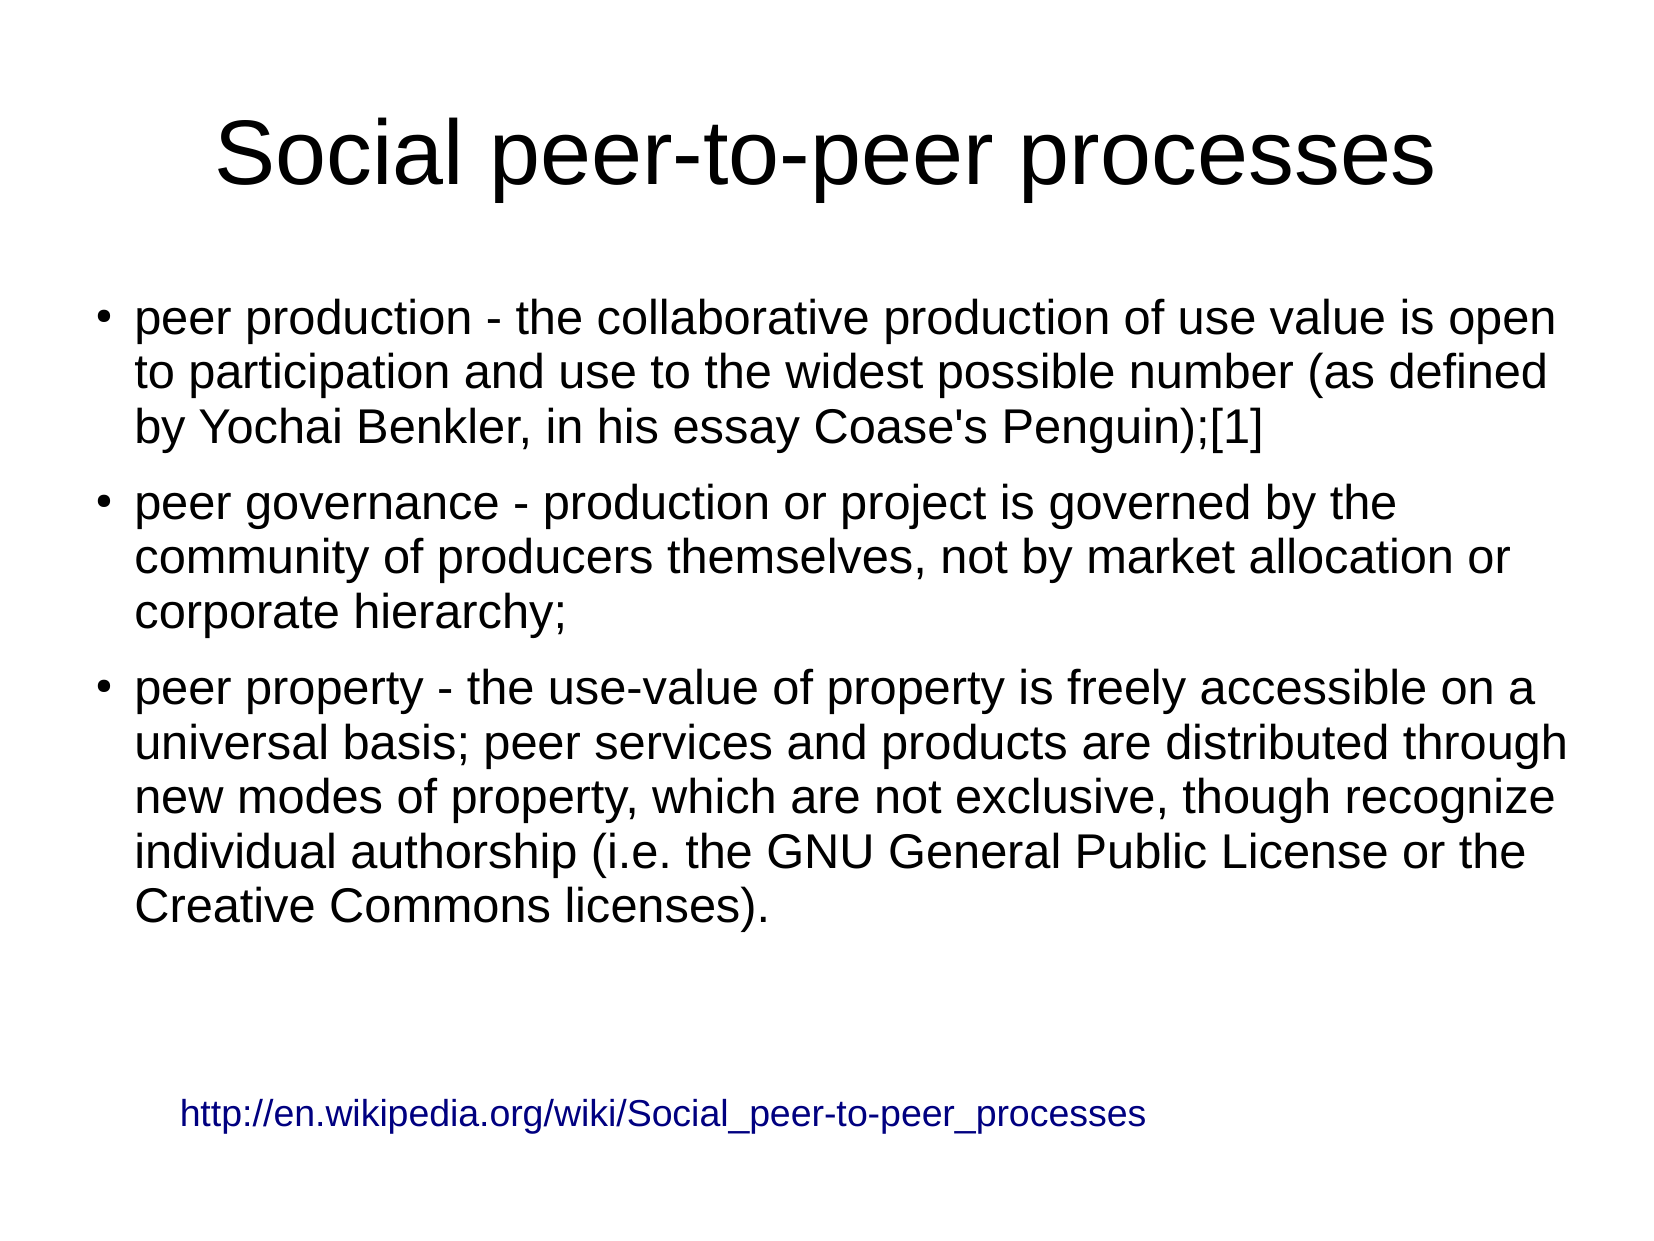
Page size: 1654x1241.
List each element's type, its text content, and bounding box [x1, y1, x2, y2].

list peer production - the collaborative production of use value is open to participation and use to the widest possible number (as defined by Yochai Benkler, in his essay Coase's Penguin);[1] peer governance - production or project is governed by the community of producers themselves, not by market allocation or corporate hierarchy; peer property - the use-value of property is freely accessible on a universal basis; peer services and products are distributed through new modes of property, which are not exclusive, though recognize individual authorship (i.e. the GNU General Public License or the Creative Commons licenses). [82, 290, 1571, 1010]
text_box http://en.wikipedia.org/wiki/Social_peer-to-peer_processes [165, 1085, 1349, 1156]
title Social peer-to-peer processes [82, 49, 1571, 257]
